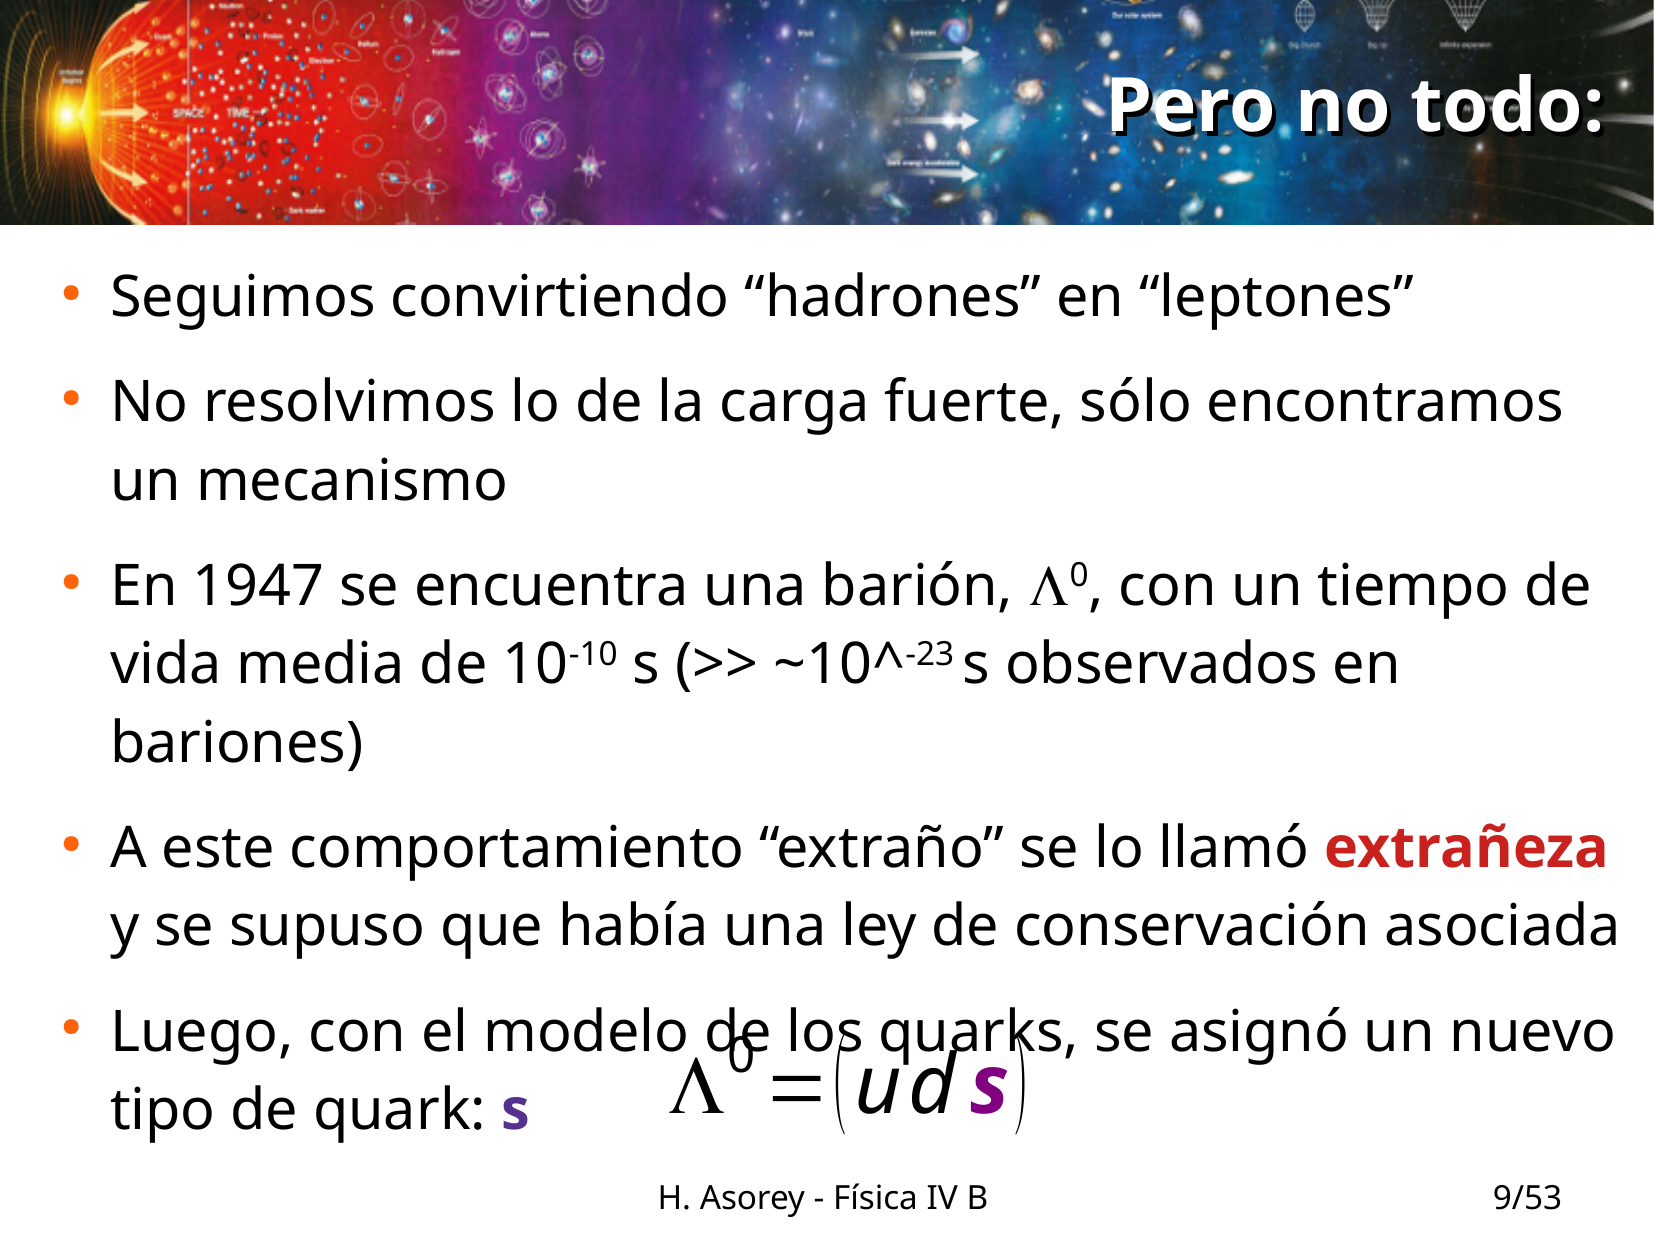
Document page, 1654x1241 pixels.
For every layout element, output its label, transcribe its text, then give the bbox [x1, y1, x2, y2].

chart [659, 1024, 1036, 1141]
list Seguimos convirtiendo “hadrones” en “leptones” No resolvimos lo de la carga fuerte, sólo encontramos un mecanismo En 1947 se encuentra una barión, L0, con un tiempo de vida media de 10-10 s (>> ~10^-23 s observados en bariones) A este comportamiento “extraño” se lo llamó extrañeza y se supuso que había una ley de conservación asociada Luego, con el modelo de los quarks, se asignó un nuevo tipo de quark: s [45, 255, 1636, 1156]
picture [0, 0, 1654, 225]
title Pero no todo: [45, 15, 1606, 191]
